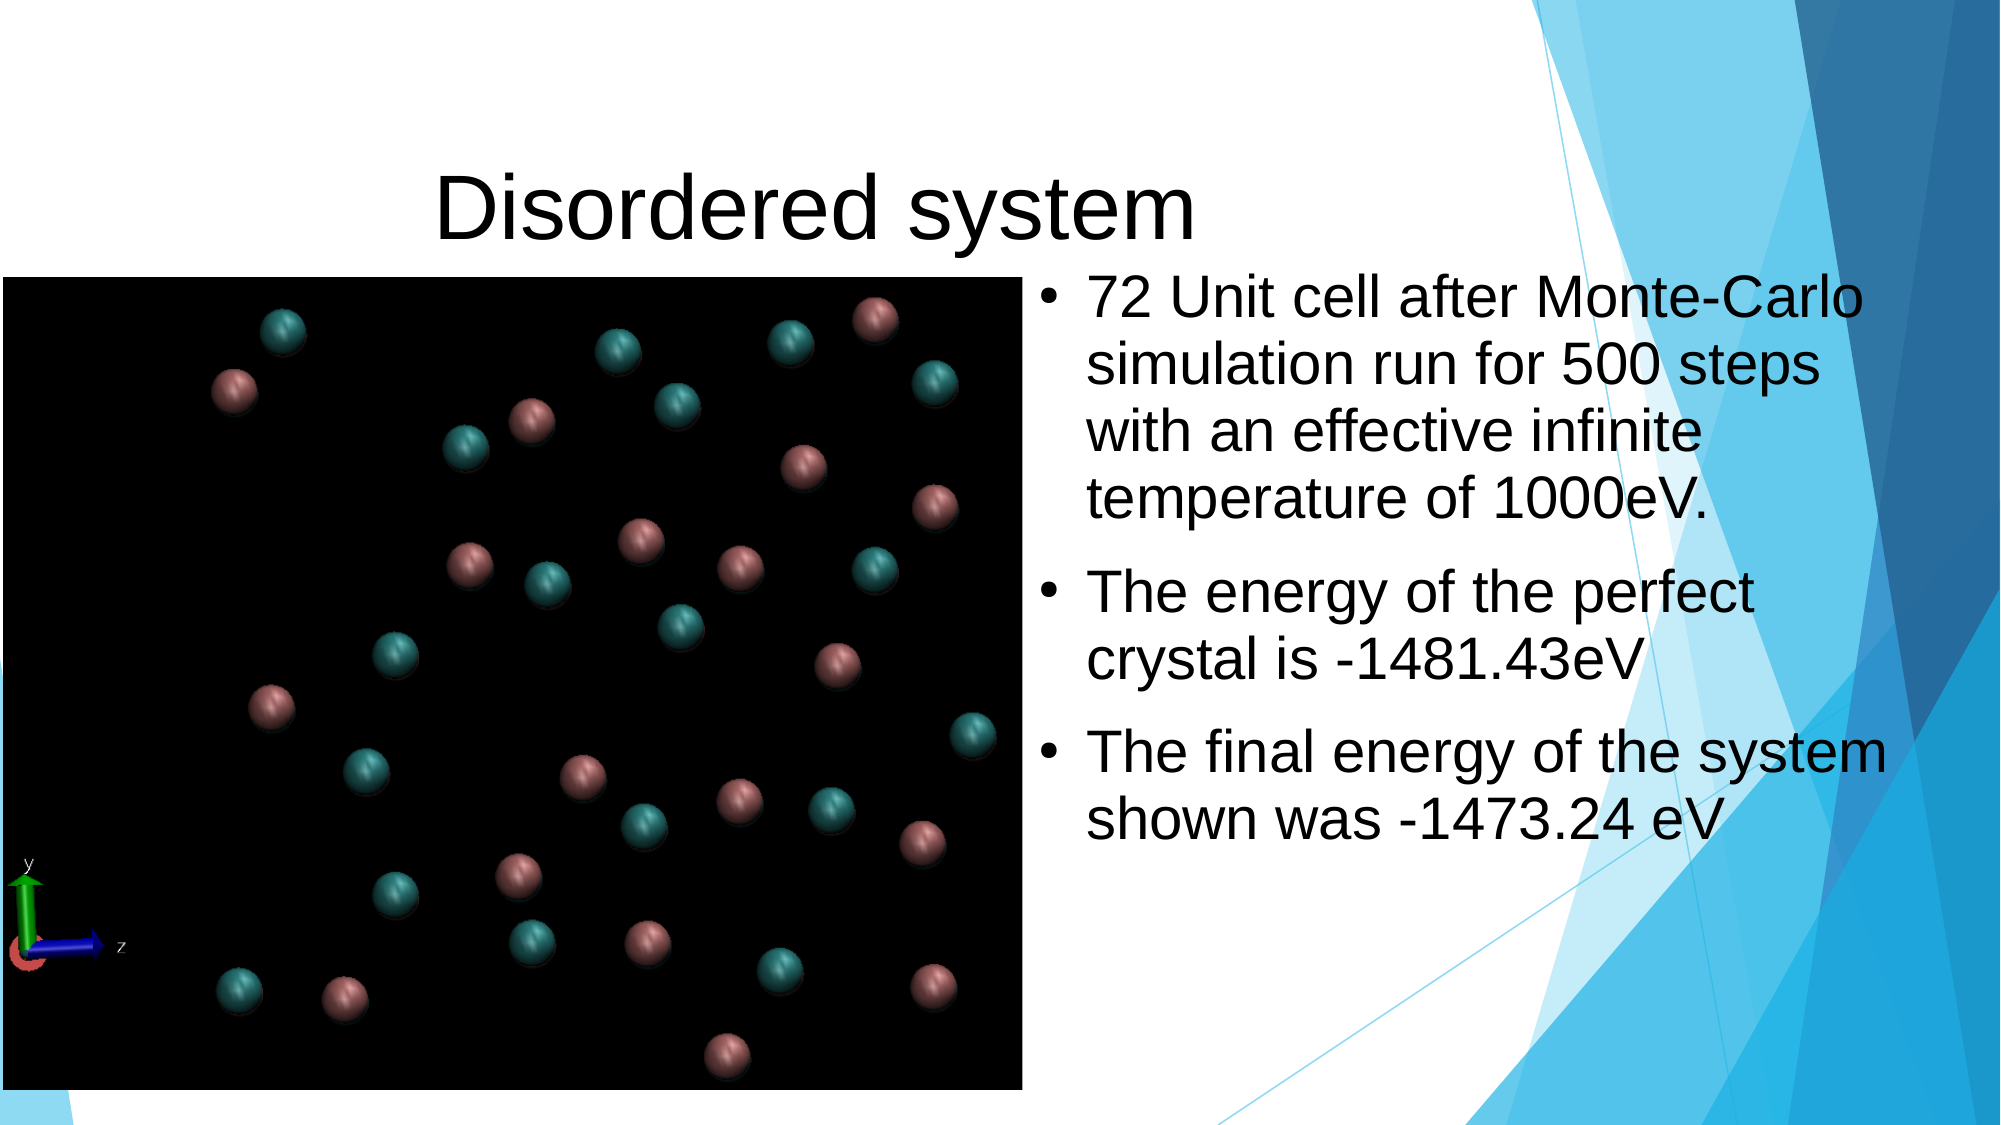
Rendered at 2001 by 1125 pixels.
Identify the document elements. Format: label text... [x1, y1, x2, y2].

list 72 Unit cell after Monte-Carlo simulation run for 500 steps with an effective infinite temperature of 1000eV. The energy of the perfect crystal is -1481.43eV The final energy of the system shown was -1473.24 eV [1022, 263, 1901, 916]
title Disordered system [111, 99, 1522, 277]
picture [3, 277, 1023, 1090]
